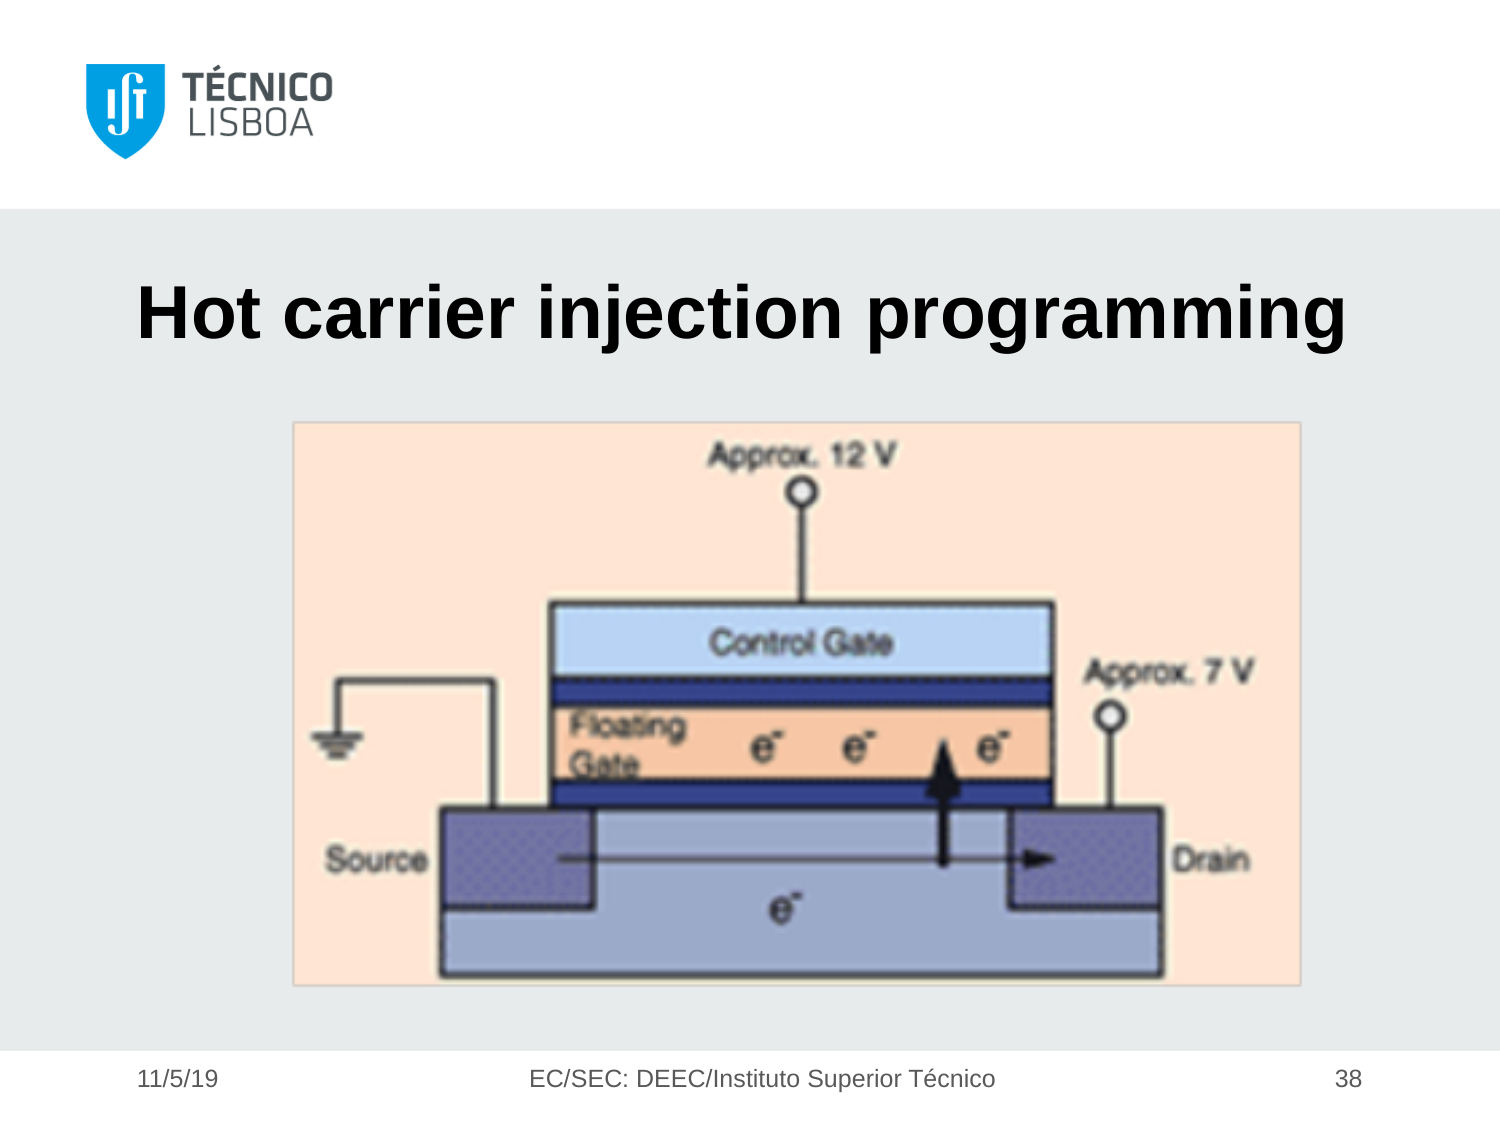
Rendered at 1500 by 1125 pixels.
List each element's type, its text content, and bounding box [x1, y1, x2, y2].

footer EC/SEC: DEEC/Instituto Superior Técnico [512, 1052, 1021, 1103]
title Hot carrier injection programming [121, 237, 1378, 381]
picture [0, 0, 1500, 1125]
slide_number <number> [1077, 1052, 1378, 1103]
slide_number 11/5/19 [121, 1052, 425, 1103]
